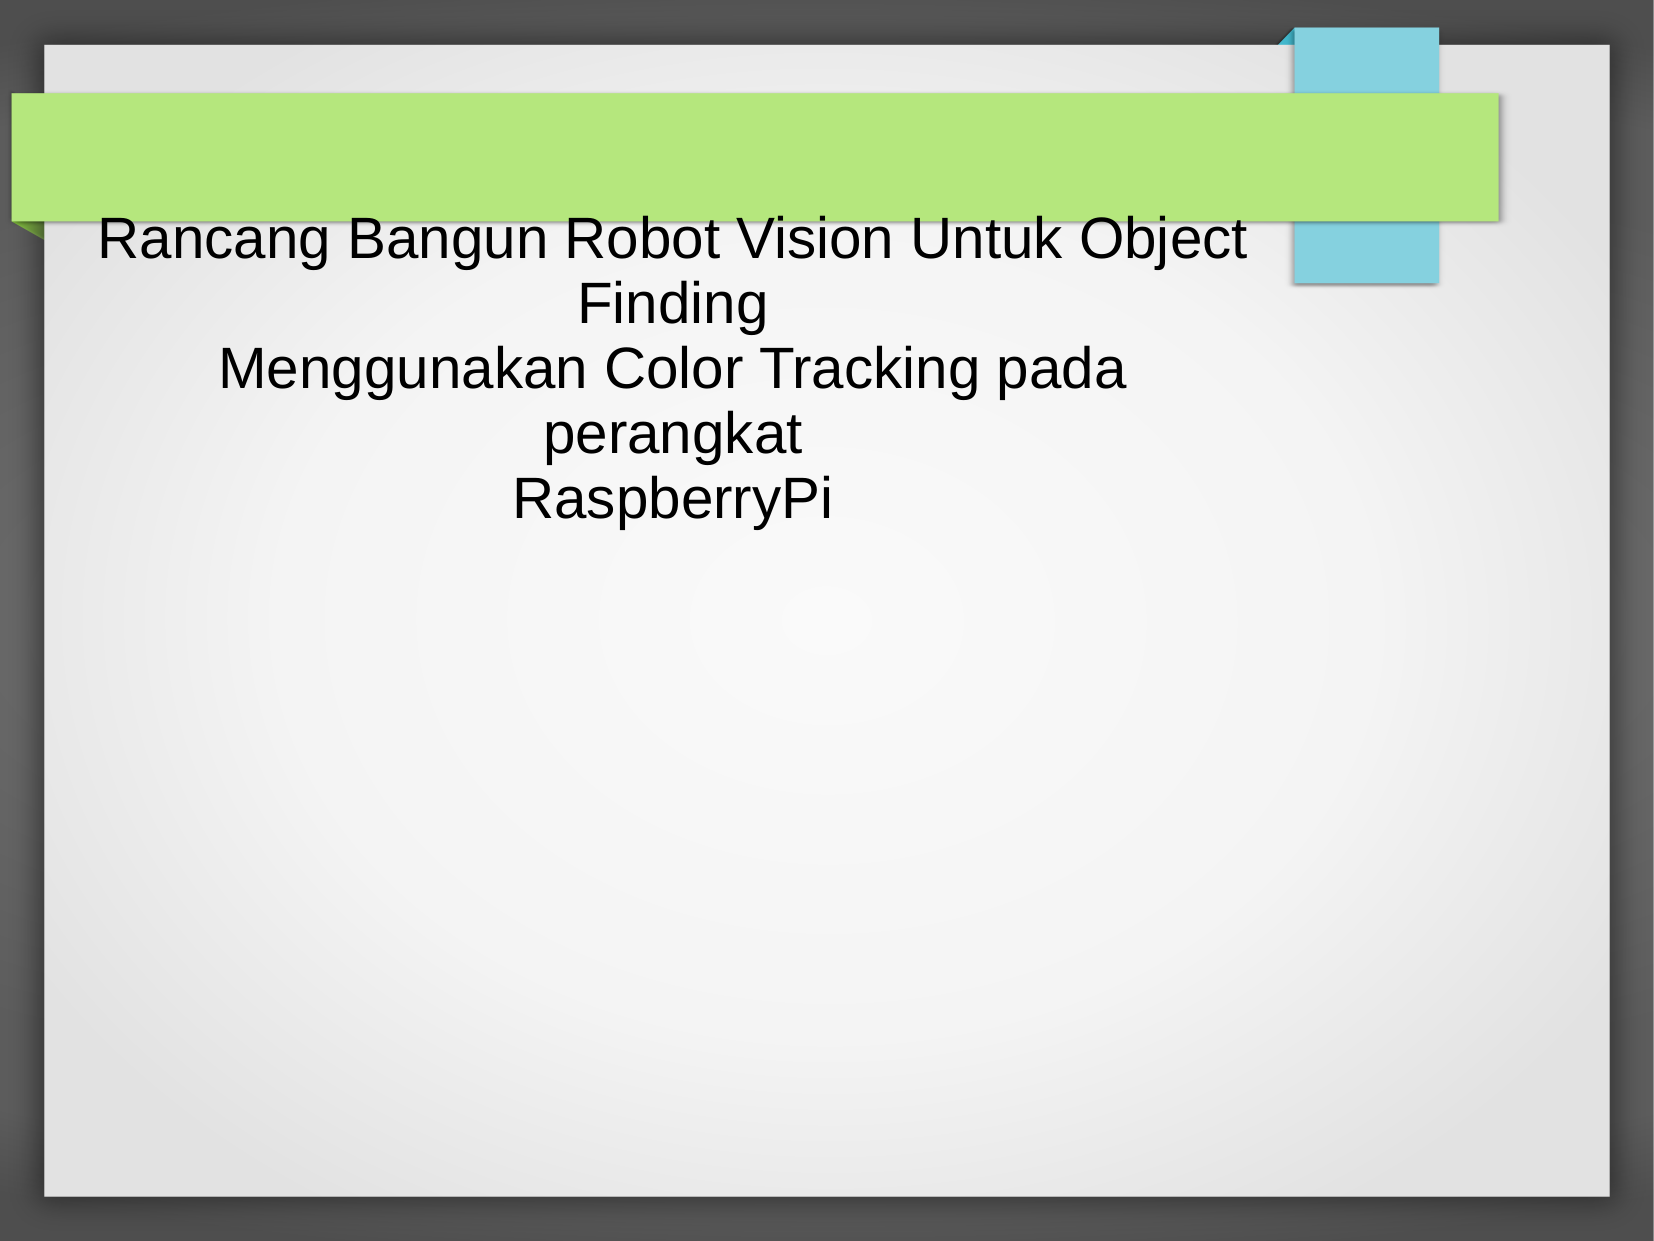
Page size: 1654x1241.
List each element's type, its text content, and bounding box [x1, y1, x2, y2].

subtitle Rancang Bangun Robot Vision Untuk Object Finding Menggunakan Color Tracking pada perangkat RaspberryPi [82, 94, 1264, 643]
title [82, 49, 1571, 257]
picture [0, 0, 1654, 1241]
